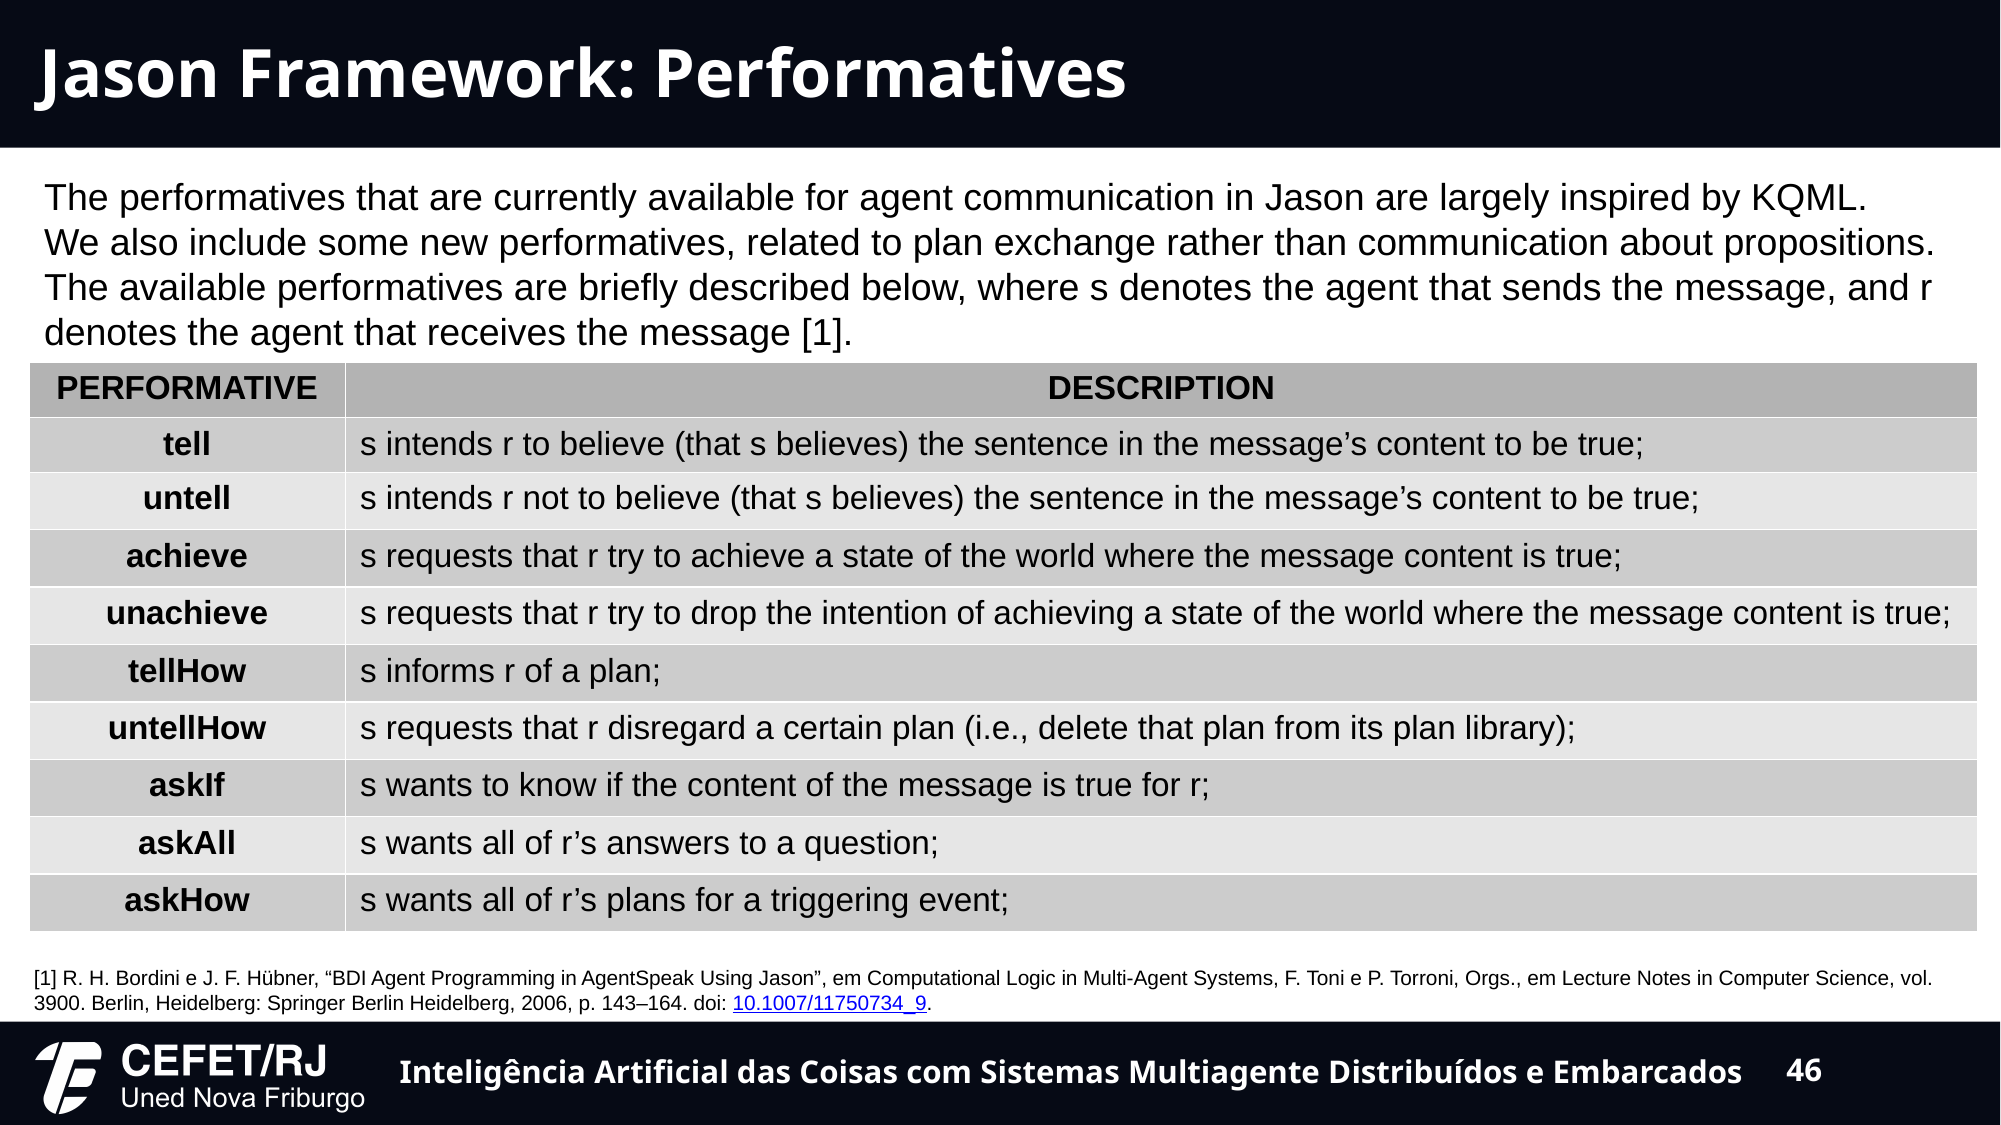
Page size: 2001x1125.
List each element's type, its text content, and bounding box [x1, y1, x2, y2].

text_box Jason Framework: Performatives [25, 23, 1999, 119]
table_cell unachieve [30, 588, 345, 644]
table_cell untell [30, 473, 345, 529]
table_cell askAll [30, 817, 345, 873]
table_cell s informs r of a plan; [346, 645, 1977, 701]
table_cell s intends r not to believe (that s believes) the sentence in the message’s content to be true; [346, 473, 1977, 529]
table_cell untellHow [30, 703, 345, 759]
table_cell askIf [30, 760, 345, 816]
table_cell s requests that r try to achieve a state of the world where the message content is true; [346, 530, 1977, 586]
table_cell s wants all of r’s answers to a question; [346, 817, 1977, 873]
table_cell achieve [30, 530, 345, 586]
table_cell askHow [30, 875, 345, 931]
table_cell s requests that r try to drop the intention of achieving a state of the world where the message content is true; [346, 588, 1977, 644]
table_cell s wants all of r’s plans for a triggering event; [346, 875, 1977, 931]
table_cell s intends r to believe (that s believes) the sentence in the message’s content to be true; [346, 418, 1977, 472]
table_cell s requests that r disregard a certain plan (i.e., delete that plan from its plan library); [346, 703, 1977, 759]
table_cell s wants to know if the content of the message is true for r; [346, 760, 1977, 816]
table_cell tell [30, 418, 345, 472]
text_box [1] R. H. Bordini e J. F. Hübner, “BDI Agent Programming in AgentSpeak Using Jason”, em Computational Logic in Multi-Agent Systems, F. Toni e P. Torroni, Orgs., em Lecture Notes in Computer Science, vol. 3900. Berlin, Heidelberg: Springer Berlin Heidelberg, 2006, p. 143–164. doi: 10.1007/11750734_9. [19, 957, 1999, 1019]
table_cell tellHow [30, 645, 345, 701]
text_box The performatives that are currently available for agent communication in Jason are largely inspired by KQML. We also include some new performatives, related to plan exchange rather than communication about propositions. The available performatives are briefly described below, where s denotes the agent that sends the message, and r denotes the agent that receives the message [1]. [29, 165, 1961, 348]
picture [0, 1001, 398, 1125]
table_header DESCRIPTION [346, 363, 1977, 417]
table_header PERFORMATIVE [30, 363, 345, 417]
